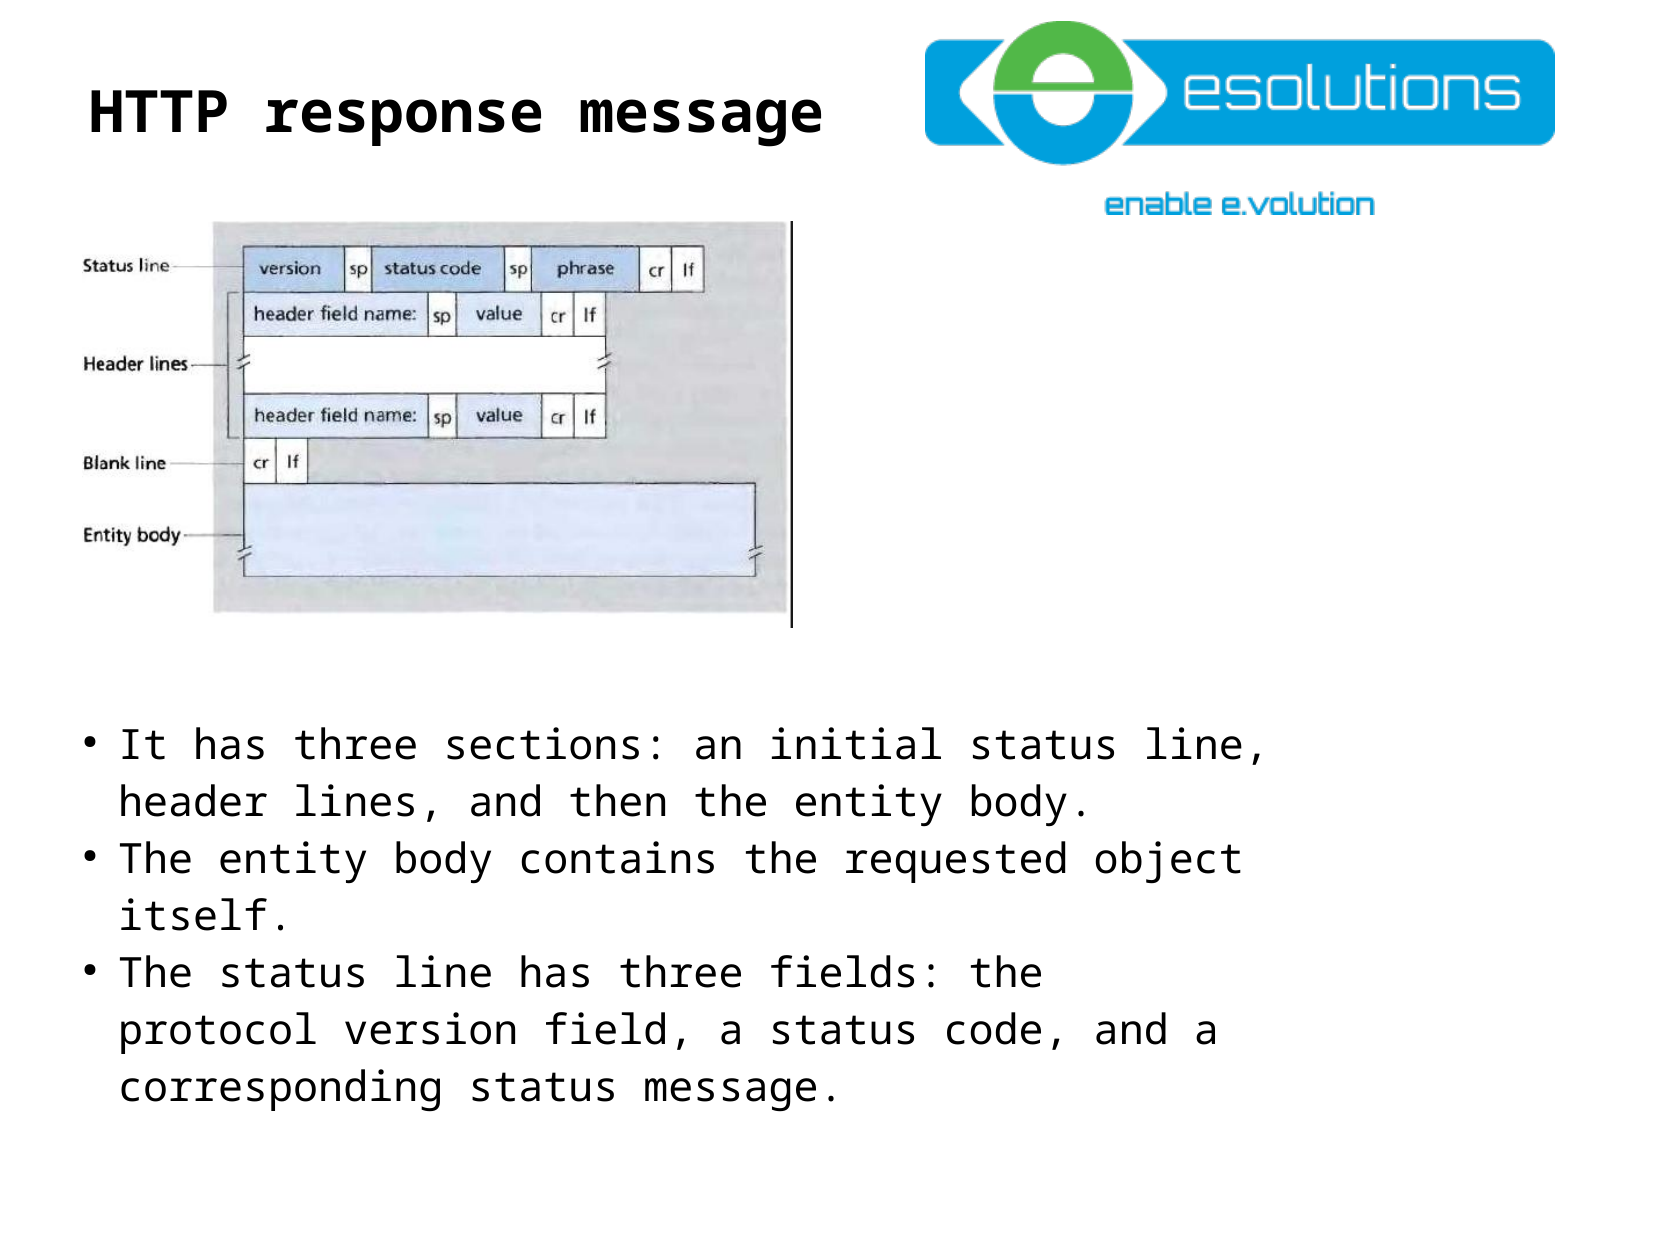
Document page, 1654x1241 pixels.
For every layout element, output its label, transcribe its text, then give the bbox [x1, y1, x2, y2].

picture [1226, 201, 1236, 205]
picture [1110, 201, 1120, 205]
picture [82, 221, 793, 628]
picture [1307, 64, 1319, 110]
subtitle It has three sections: an initial status line, header lines, and then the entity body. The entity body contains the requested object itself. The status line has three fields: the protocol version field, a status code, and a corresponding status message. [82, 222, 1571, 1094]
picture [1130, 201, 1139, 215]
picture [1185, 75, 1220, 110]
picture [1444, 75, 1479, 110]
picture [1169, 201, 1179, 211]
picture [1325, 75, 1361, 110]
picture [1366, 64, 1385, 110]
picture [1360, 201, 1370, 215]
picture [925, 21, 1555, 215]
picture [1267, 75, 1302, 110]
picture [1226, 75, 1261, 110]
picture [1340, 201, 1351, 211]
picture [1390, 75, 1396, 110]
picture [1197, 201, 1208, 205]
picture [1403, 75, 1438, 110]
picture [1485, 75, 1521, 110]
text_box HTTP response message [75, 63, 916, 151]
